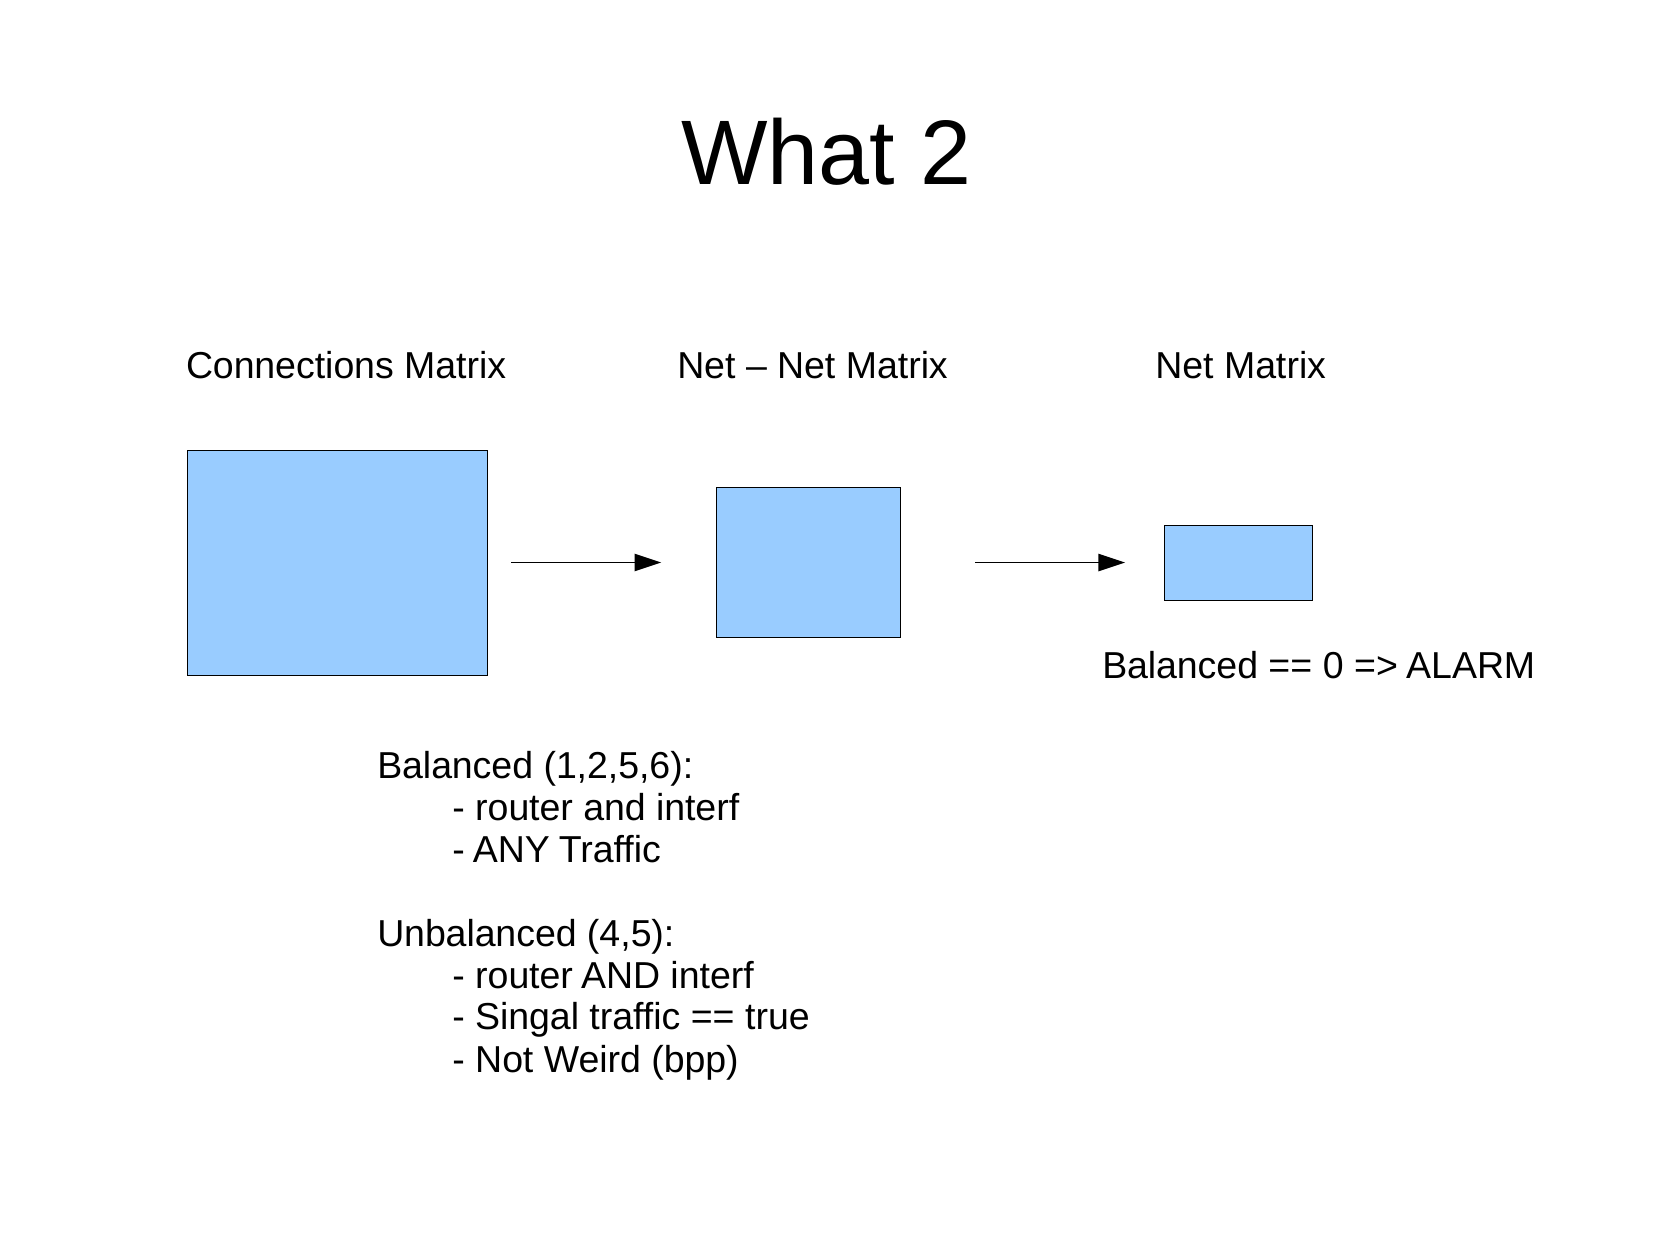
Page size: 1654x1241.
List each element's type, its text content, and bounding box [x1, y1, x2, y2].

text_box Net Matrix [1140, 337, 1342, 395]
text_box [187, 450, 488, 676]
title What 2 [82, 56, 1571, 250]
text_box [716, 487, 901, 638]
text_box Balanced == 0 => ALARM [1087, 637, 1551, 695]
text_box Net – Net Matrix [662, 337, 964, 395]
text_box Balanced (1,2,5,6): - router and interf - ANY Traffic Unbalanced (4,5): - router AND interf - Singal traffic == true - Not Weird (bpp) [362, 736, 826, 1088]
text_box [1164, 525, 1313, 601]
text_box Connections Matrix [171, 337, 522, 395]
